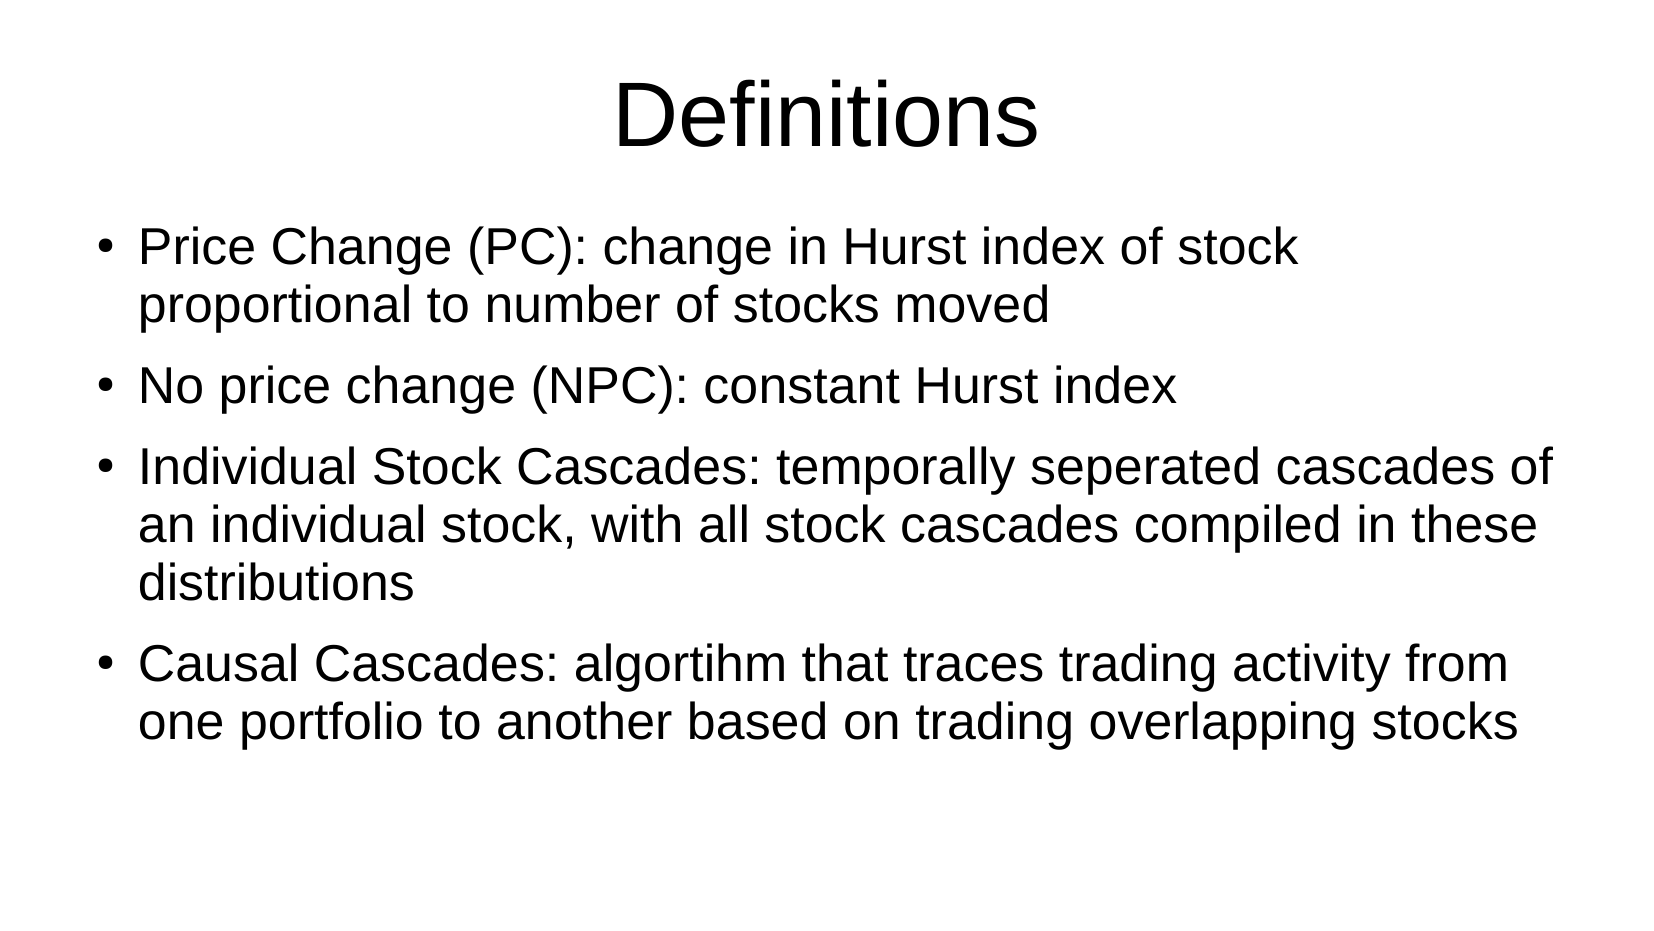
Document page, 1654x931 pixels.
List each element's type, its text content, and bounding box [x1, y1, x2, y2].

list Price Change (PC): change in Hurst index of stock proportional to number of stocks moved No price change (NPC): constant Hurst index Individual Stock Cascades: temporally seperated cascades of an individual stock, with all stock cascades compiled in these distributions Causal Cascades: algortihm that traces trading activity from one portfolio to another based on trading overlapping stocks [82, 217, 1571, 758]
title Definitions [82, 37, 1571, 193]
